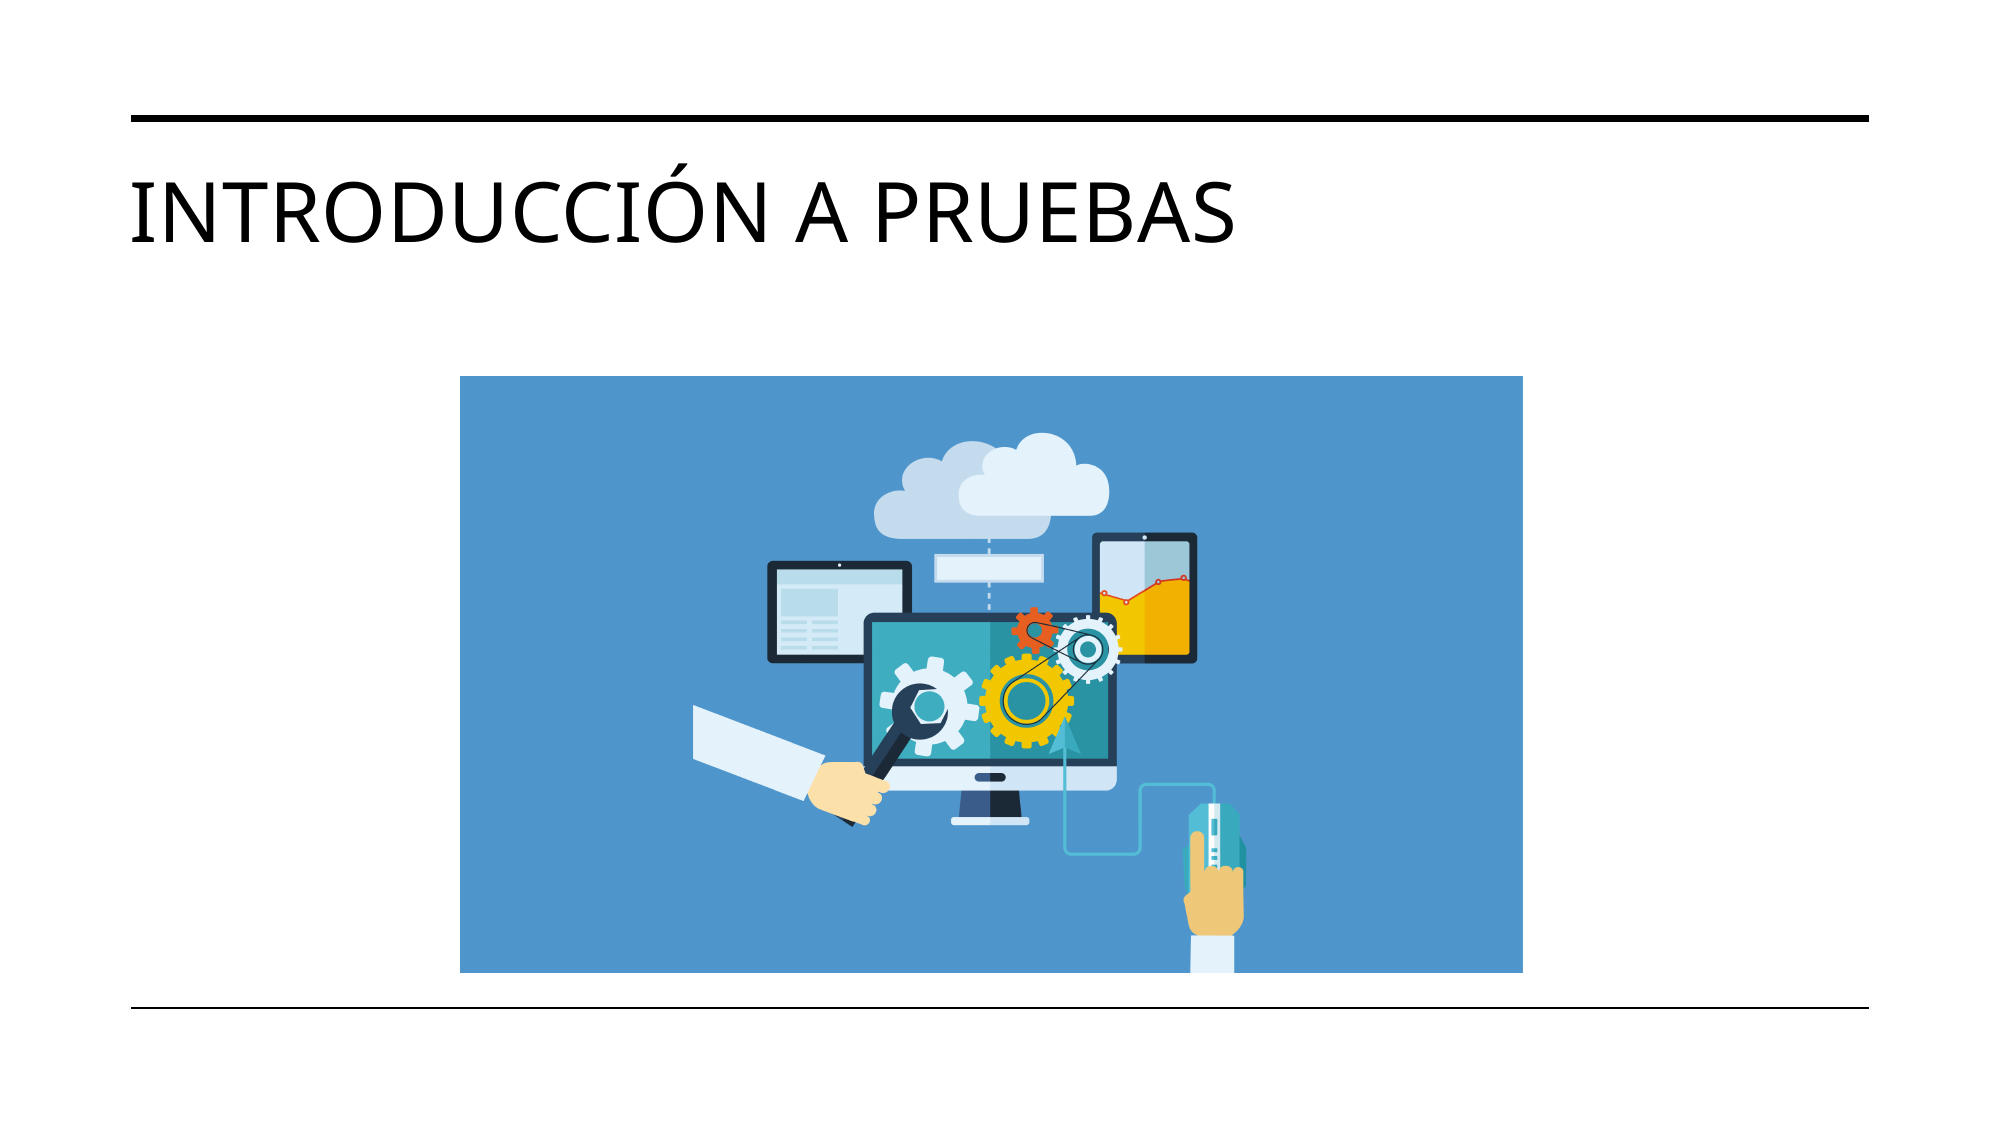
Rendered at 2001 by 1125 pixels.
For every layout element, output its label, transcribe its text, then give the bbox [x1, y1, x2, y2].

title INTRODUCCIÓN A PRUEBAS [114, 151, 1869, 377]
picture [460, 376, 1523, 973]
